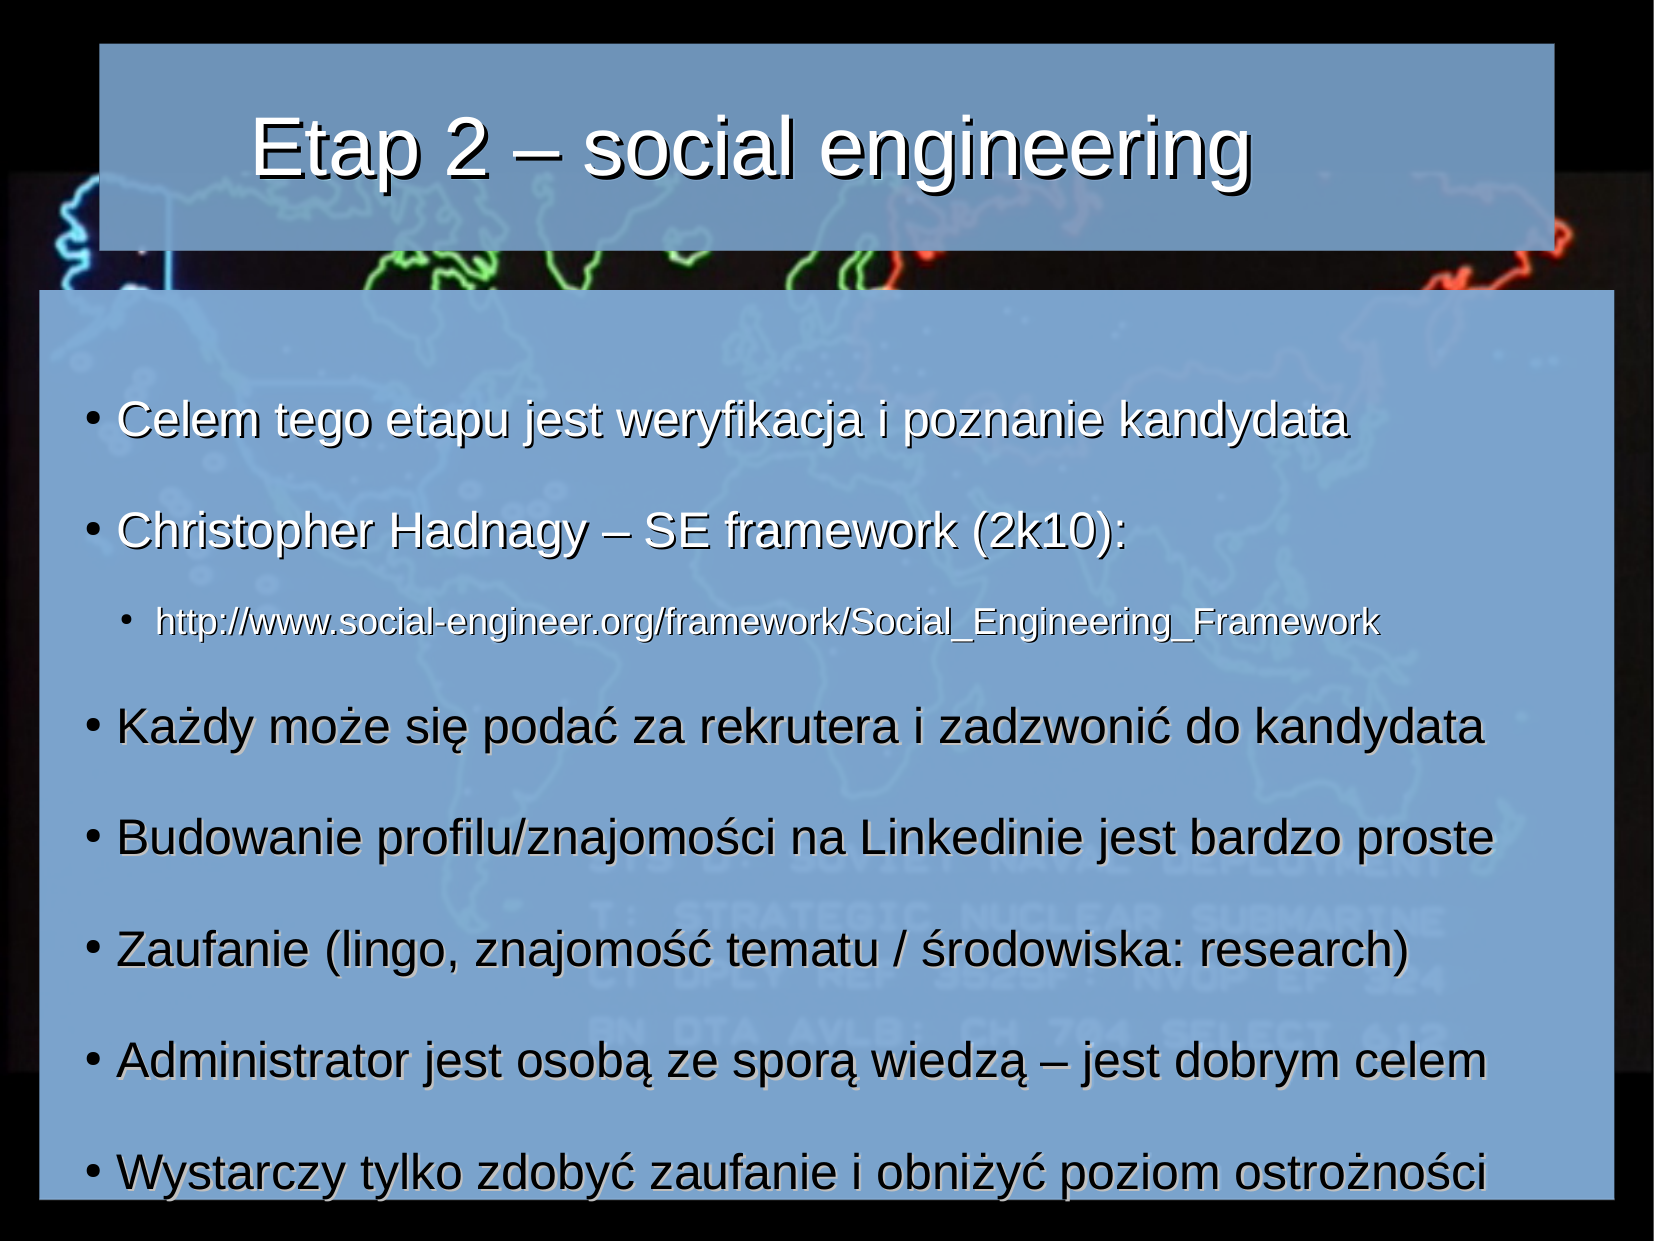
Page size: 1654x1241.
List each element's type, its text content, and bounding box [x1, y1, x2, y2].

title Etap 2 – social engineering [99, 43, 1555, 251]
text_box Celem tego etapu jest weryfikacja i poznanie kandydata Christopher Hadnagy – SE framework (2k10): http://www.social-engineer.org/framework/Social_Engineering_Framework Każdy może się podać za rekrutera i zadzwonić do kandydata Budowanie profilu/znajomości na Linkedinie jest bardzo proste Zaufanie (lingo, znajomość tematu / środowiska: research) Administrator jest osobą ze sporą wiedzą – jest dobrym celem Wystarczy tylko zdobyć zaufanie i obniżyć poziom ostrożności [39, 290, 1615, 1186]
picture [0, 0, 1654, 1241]
